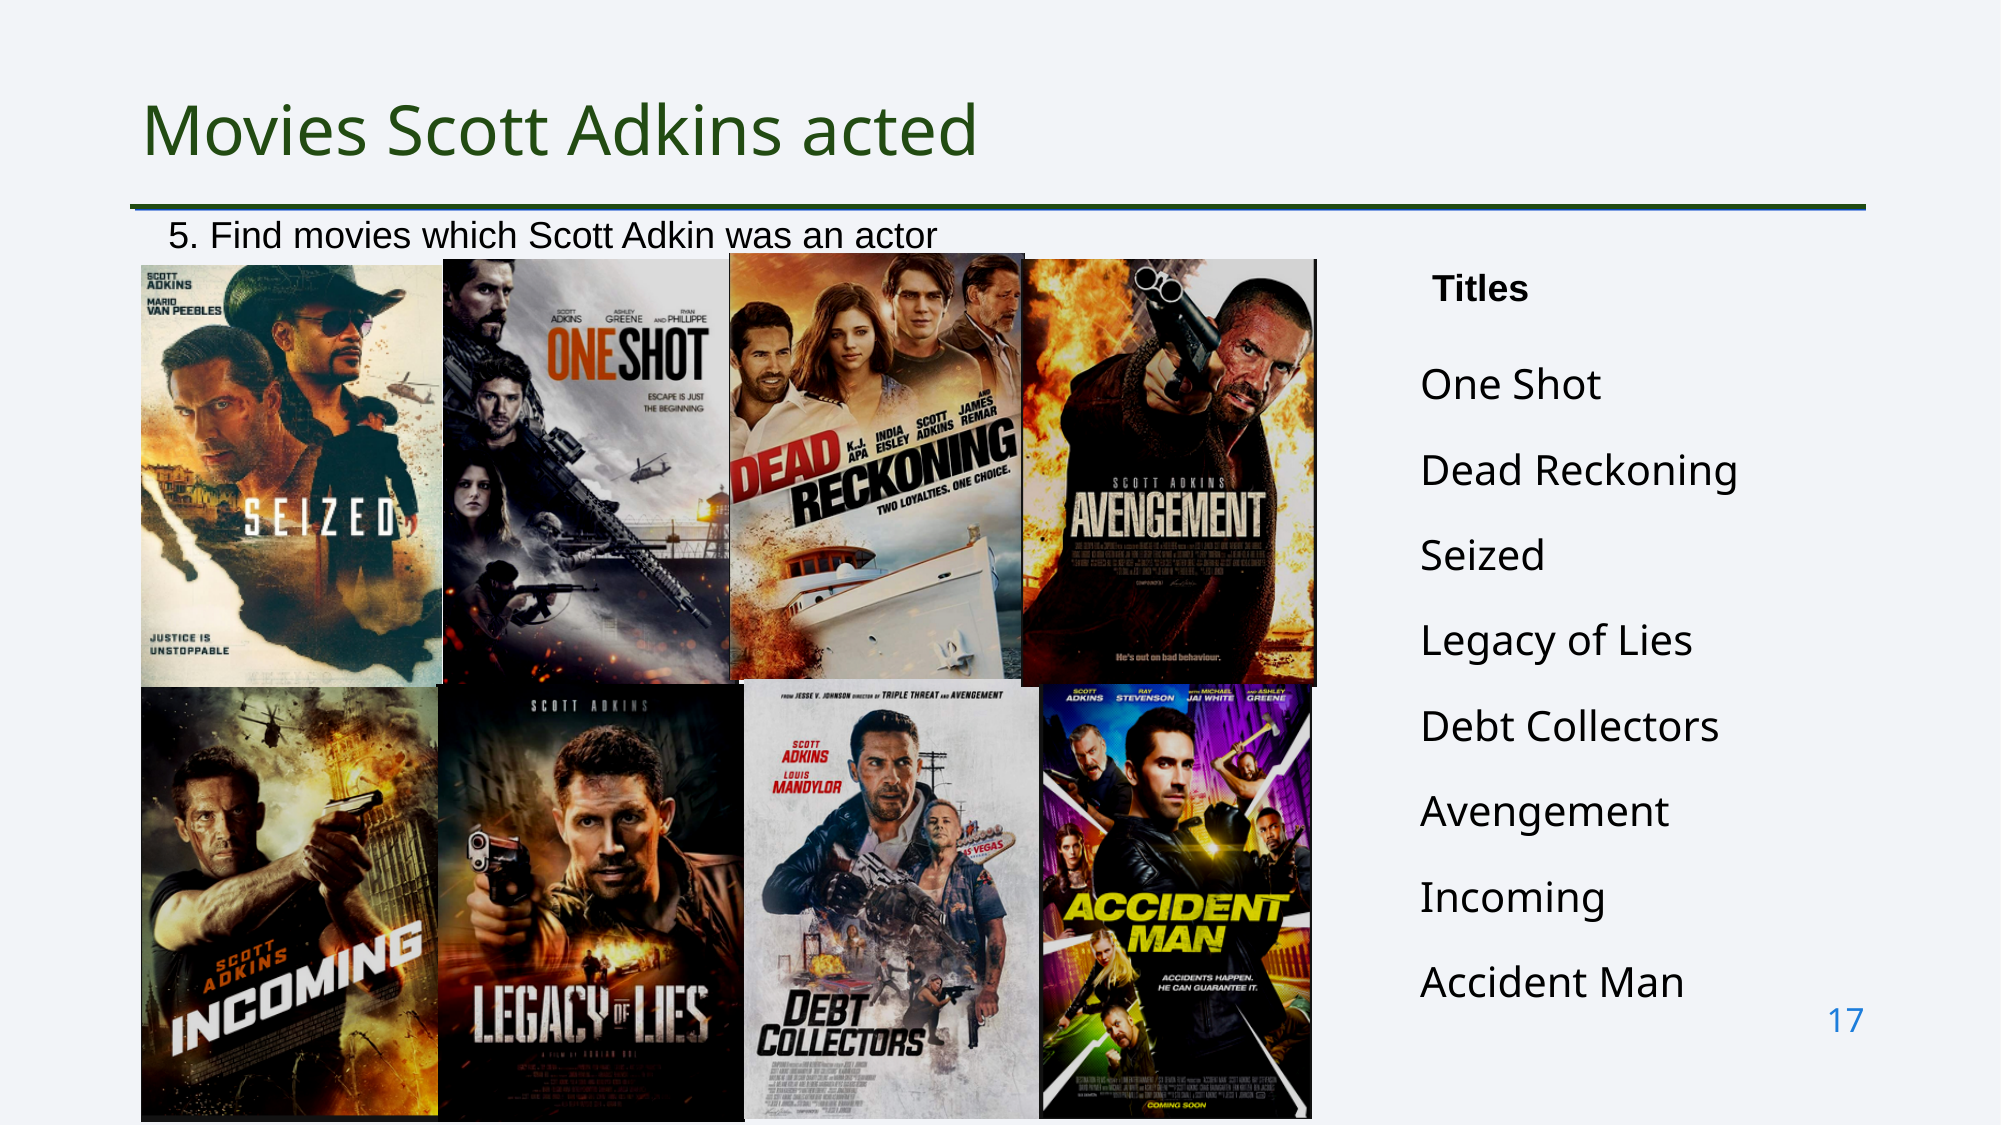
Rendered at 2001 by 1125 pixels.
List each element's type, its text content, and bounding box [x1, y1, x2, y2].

text_box Movies Scott Adkins acted [126, 88, 1852, 179]
slide_number <number> [1429, 988, 1880, 1055]
text_box One Shot Dead Reckoning Seized Legacy of Lies Debt Collectors Avengement Incoming Accident Man [1405, 318, 1819, 916]
text_box Titles [1417, 259, 1678, 317]
picture [0, 0, 2001, 1125]
text_box 5. Find movies which Scott Adkin was an actor [153, 206, 1359, 306]
